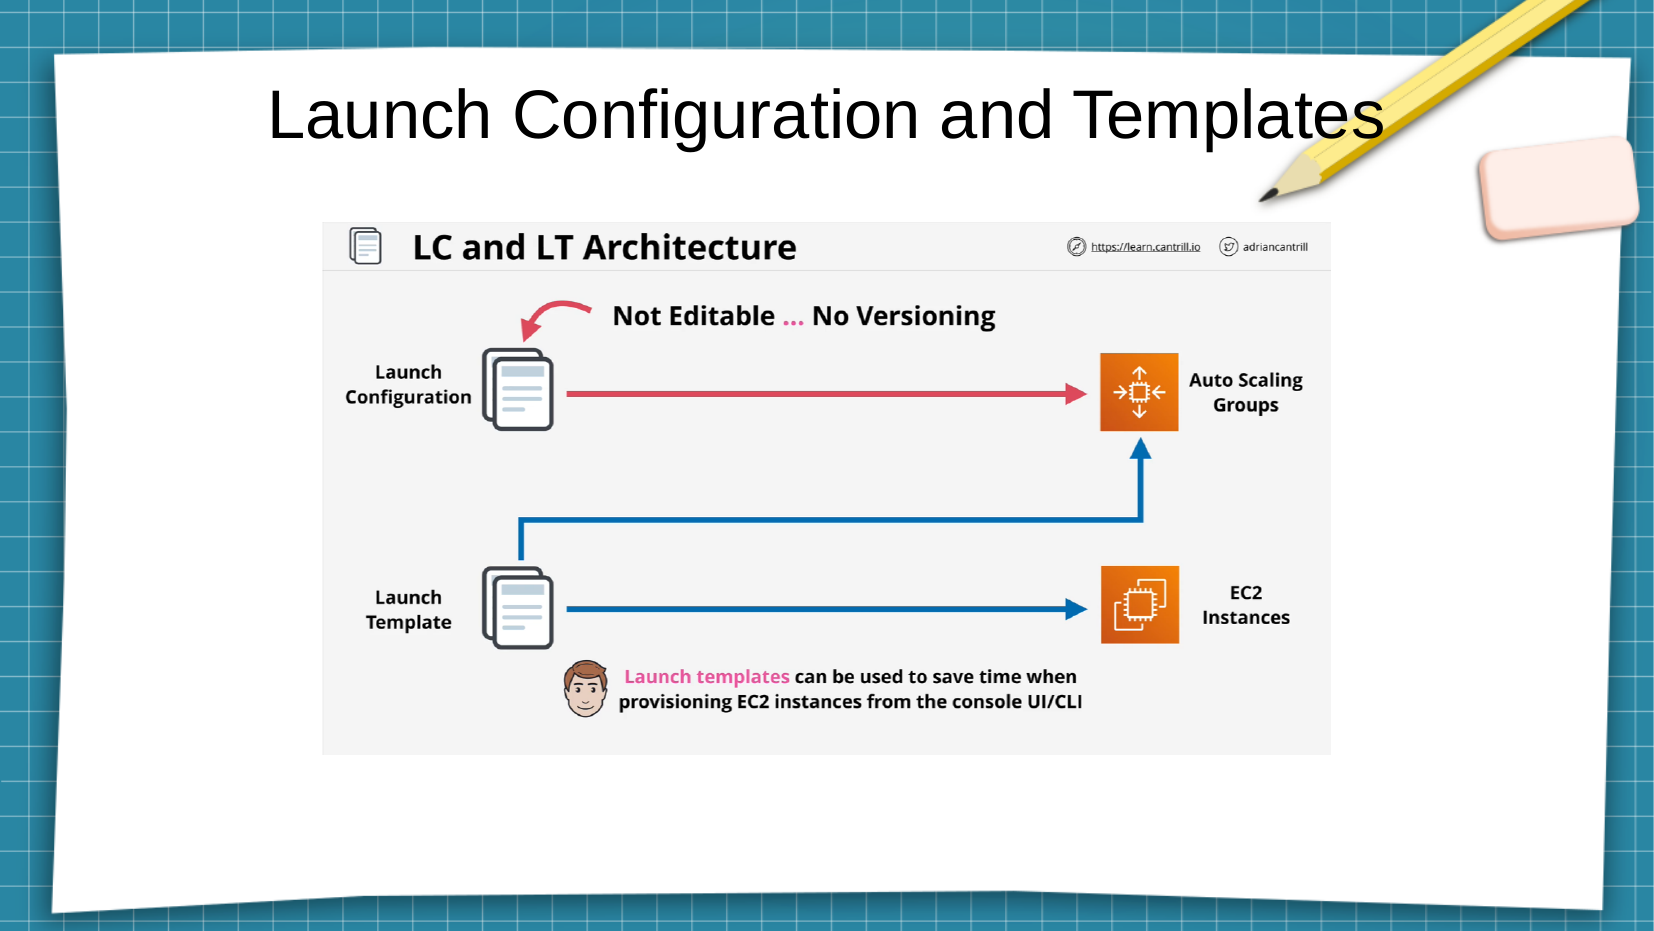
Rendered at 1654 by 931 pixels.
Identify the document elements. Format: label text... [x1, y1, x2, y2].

title Launch Configuration and Templates [82, 37, 1571, 193]
picture [0, 0, 1654, 931]
